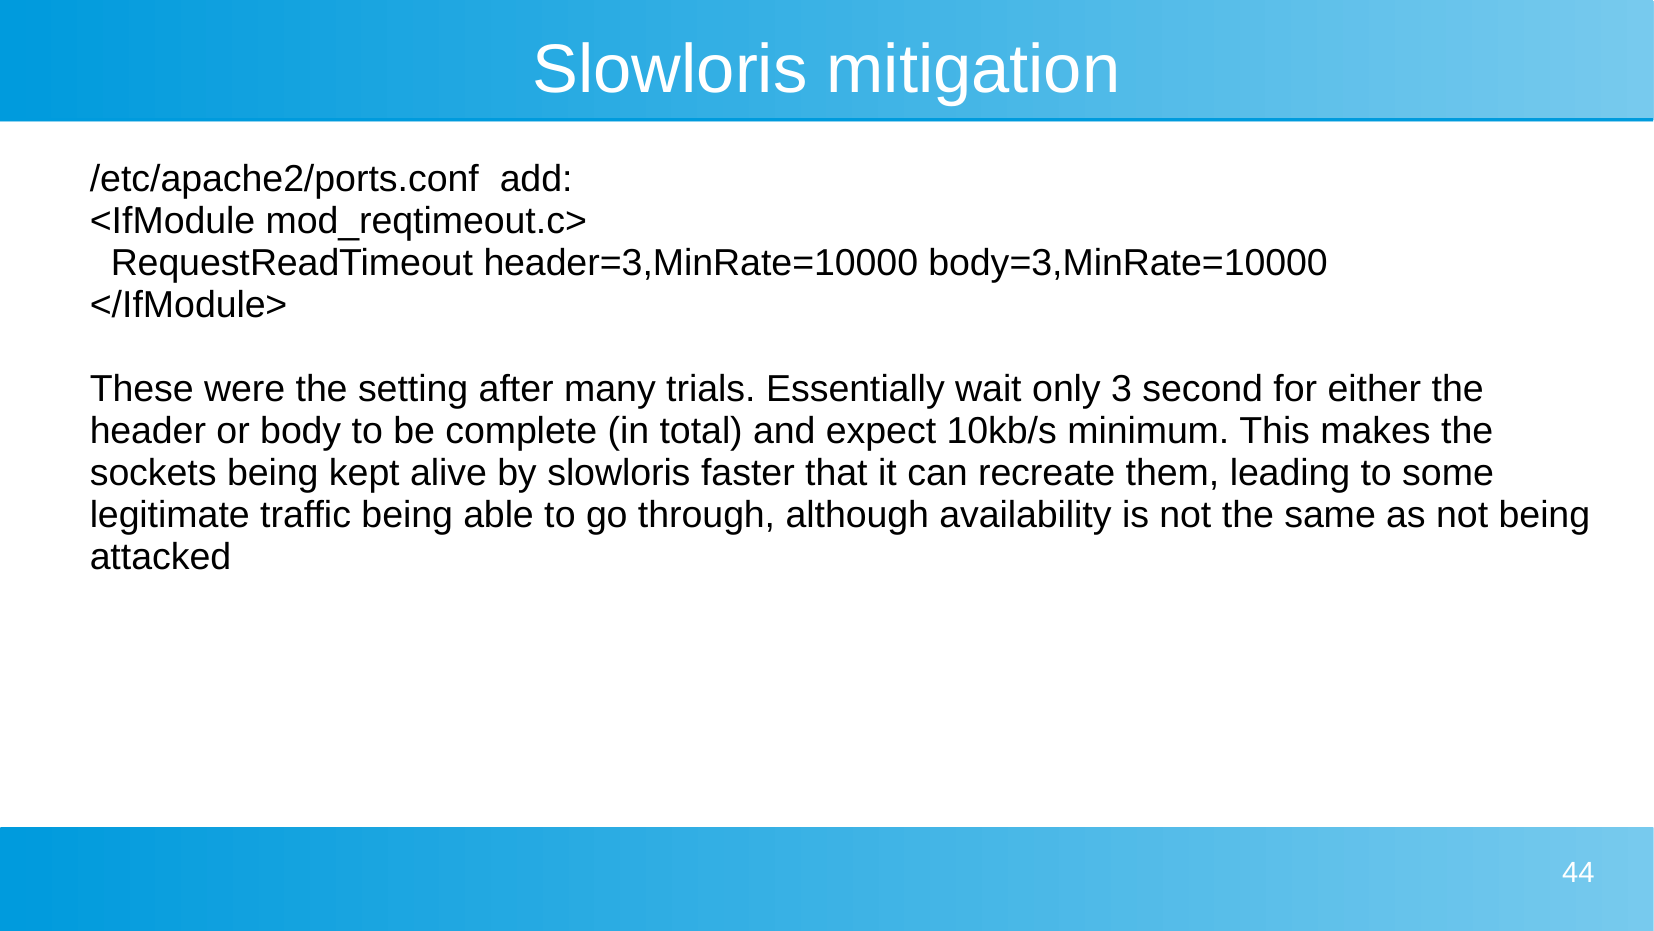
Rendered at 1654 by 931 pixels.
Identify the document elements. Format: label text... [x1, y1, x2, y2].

text_box /etc/apache2/ports.conf add: <IfModule mod_reqtimeout.c> RequestReadTimeout header=3,MinRate=10000 body=3,MinRate=10000 </IfModule> These were the setting after many trials. Essentially wait only 3 second for either the header or body to be complete (in total) and expect 10kb/s minimum. This makes the sockets being kept alive by slowloris faster that it can recreate them, leading to some legitimate traffic being able to go through, although availability is not the same as not being attacked [75, 150, 1613, 585]
title Slowloris mitigation [59, 29, 1595, 108]
